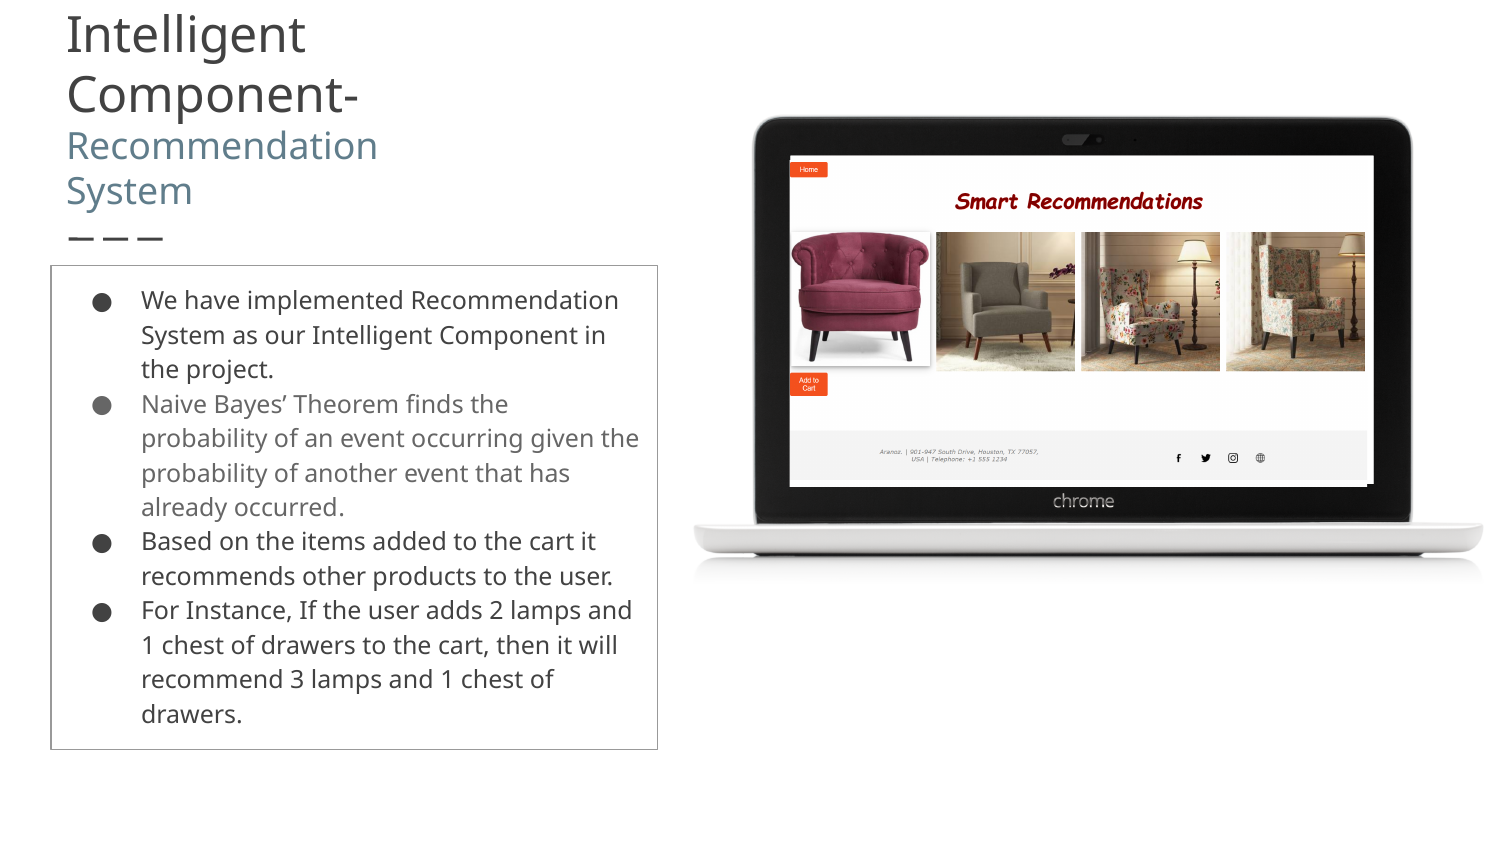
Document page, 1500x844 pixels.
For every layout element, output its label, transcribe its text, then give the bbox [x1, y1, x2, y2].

title Intelligent Component- Recommendation System [51, 103, 512, 228]
picture [692, 114, 1484, 584]
list We have implemented Recommendation System as our Intelligent Component in the project. Naive Bayes’ Theorem finds the probability of an event occurring given the probability of another event that has already occurred. Based on the items added to the cart it recommends other products to the user. For Instance, If the user adds 2 lamps and 1 chest of drawers to the cart, then it will recommend 3 lamps and 1 chest of drawers. [51, 265, 658, 750]
